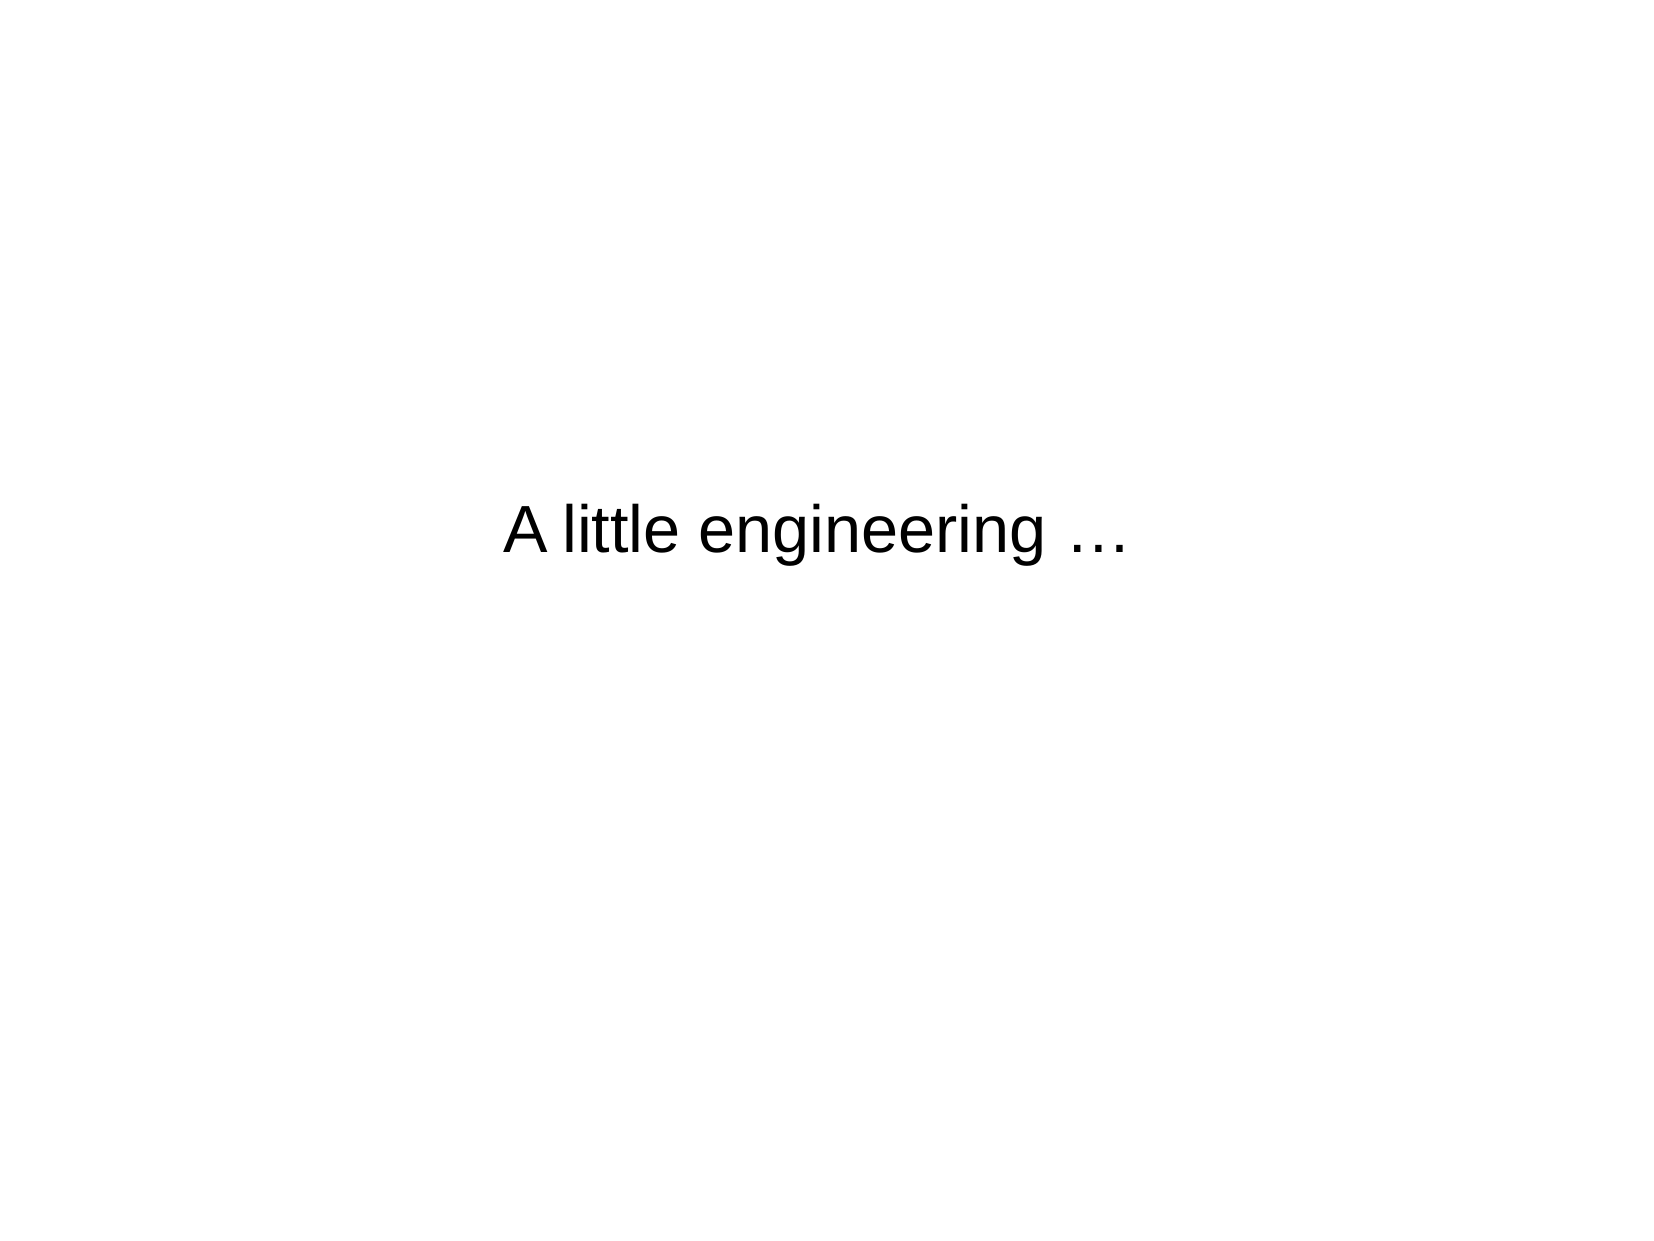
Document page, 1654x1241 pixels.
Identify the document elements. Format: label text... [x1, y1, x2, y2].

subtitle A little engineering … [82, 49, 1571, 1010]
